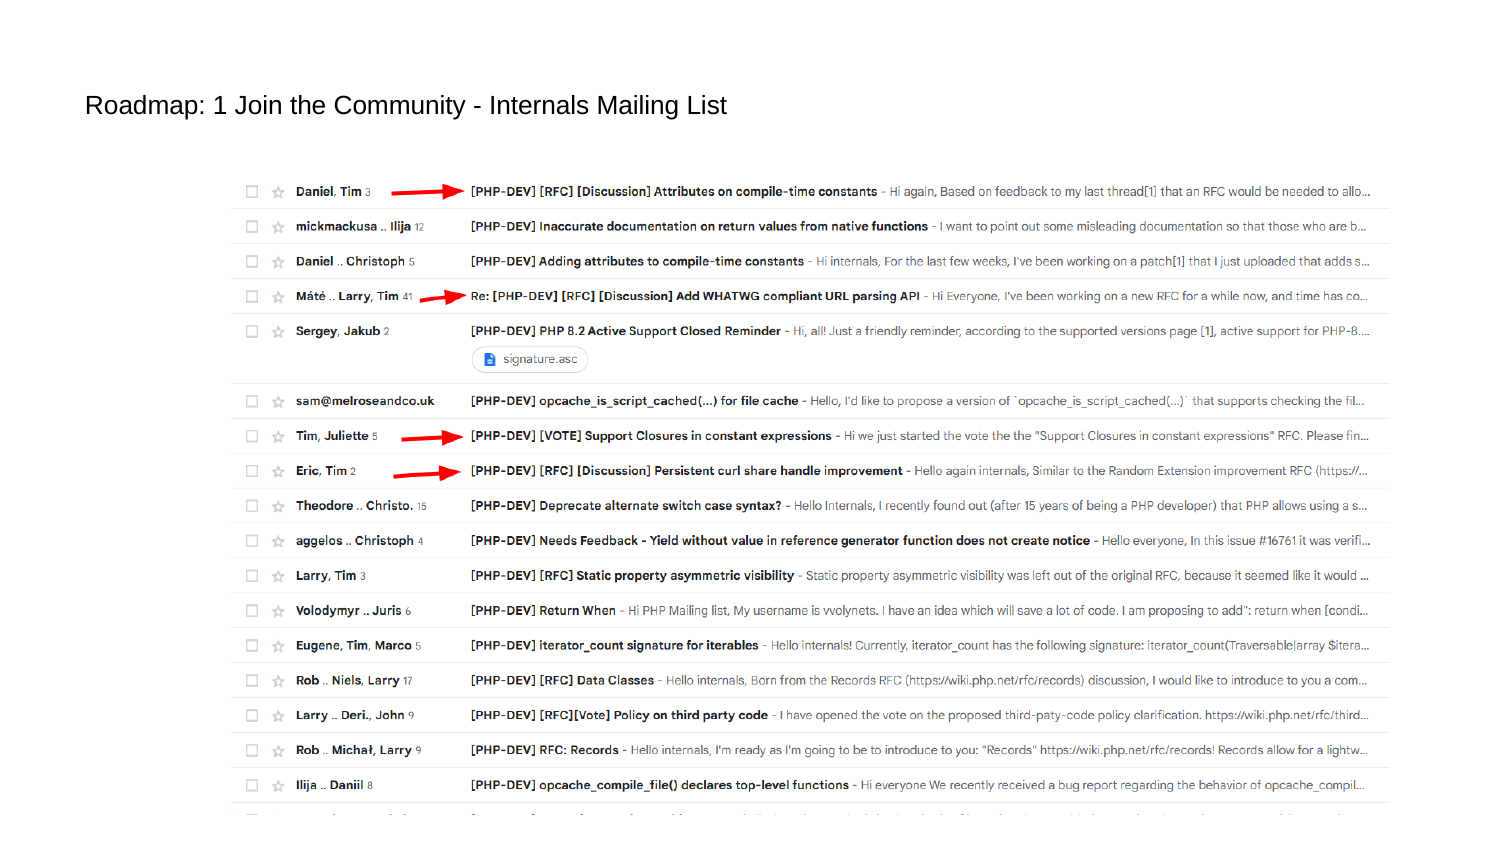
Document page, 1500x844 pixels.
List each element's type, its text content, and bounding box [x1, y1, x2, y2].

title Roadmap: 1 Join the Community - Internals Mailing List [69, 72, 1468, 167]
picture [231, 177, 1390, 815]
